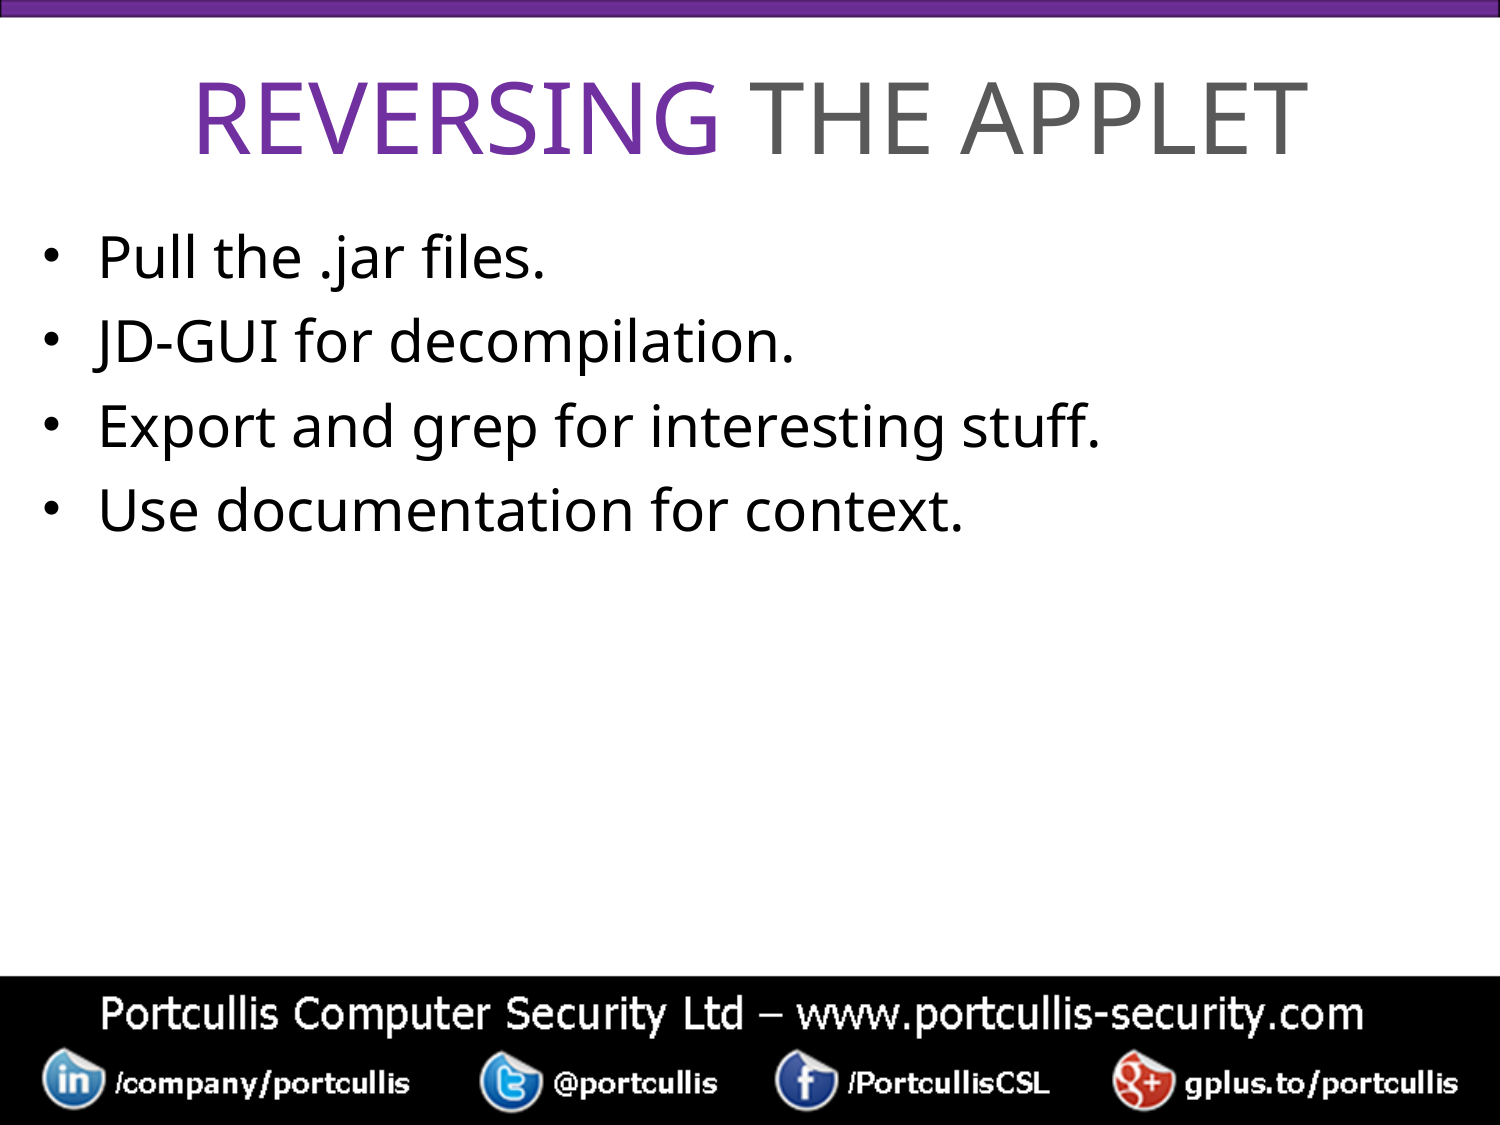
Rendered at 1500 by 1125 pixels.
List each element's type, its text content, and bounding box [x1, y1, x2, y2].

picture [0, 202, 1500, 1125]
title REVERSING THE APPLET [0, 42, 1500, 202]
picture [0, 0, 1500, 42]
list Pull the .jar files. JD-GUI for decompilation. Export and grep for interesting stuff. Use documentation for context. [41, 219, 1428, 965]
